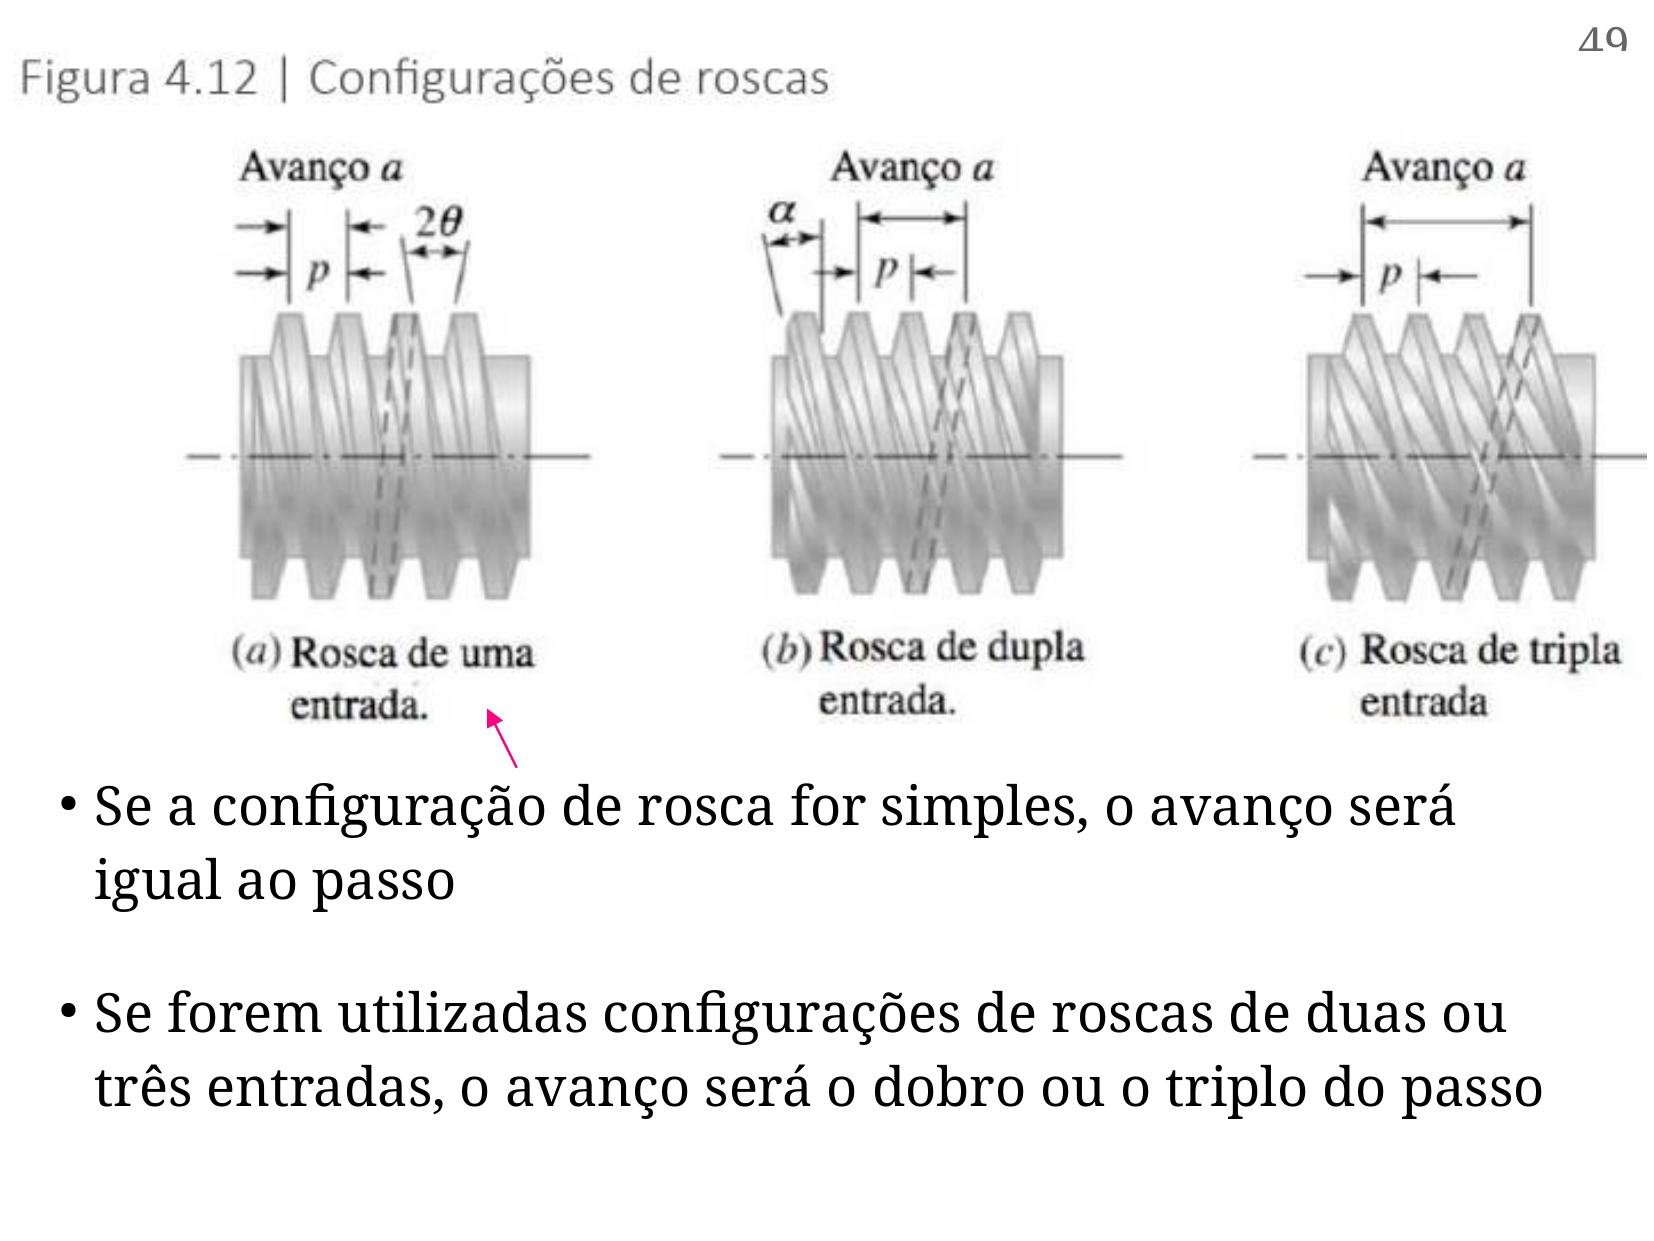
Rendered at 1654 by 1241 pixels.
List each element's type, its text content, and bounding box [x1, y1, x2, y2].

picture [14, 51, 1647, 724]
list Se a configuração de rosca for simples, o avanço será igual ao passo Se forem utilizadas configurações de roscas de duas ou três entradas, o avanço será o dobro ou o triplo do passo [59, 767, 1595, 1211]
